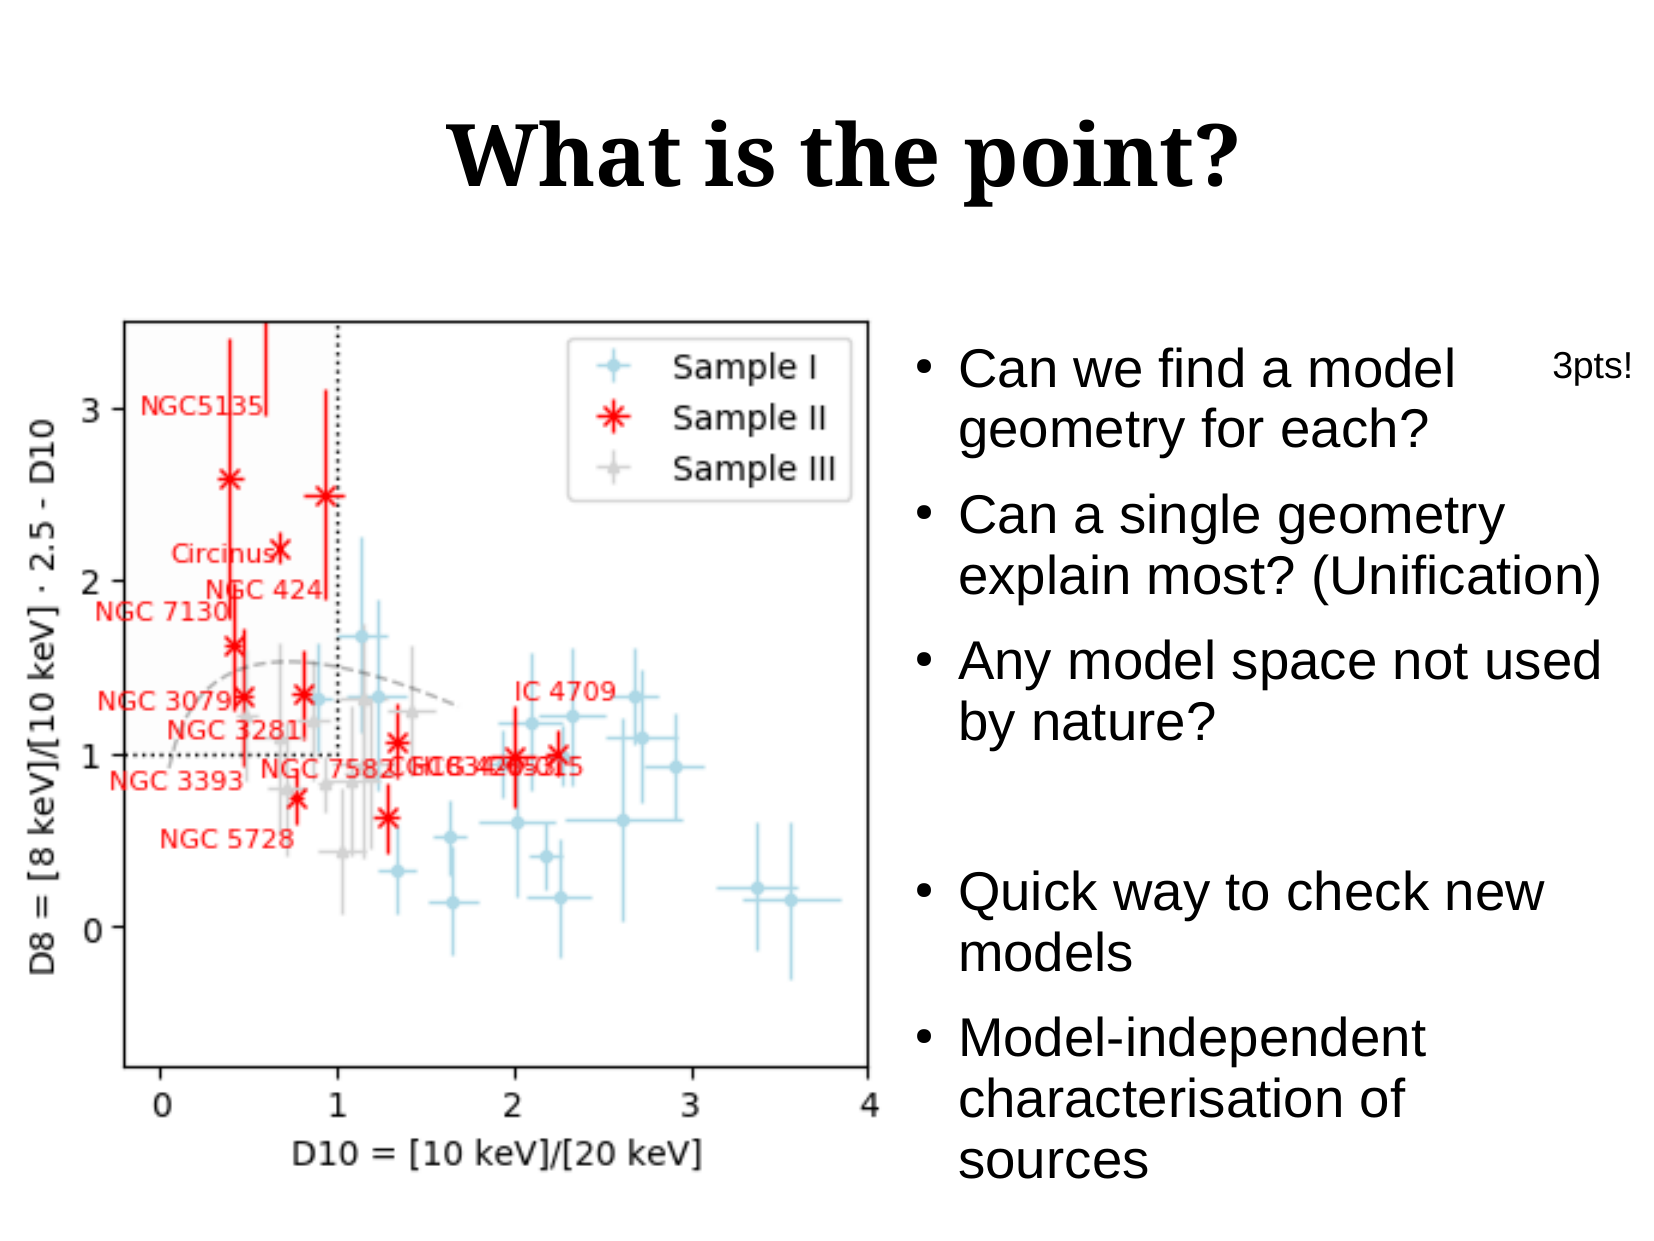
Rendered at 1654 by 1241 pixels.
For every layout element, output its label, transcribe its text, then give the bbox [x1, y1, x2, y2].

title What is the point? [82, 49, 1571, 257]
list Can we find a model geometry for each? Can a single geometry explain most? (Unification) Any model space not used by nature? Quick way to check new models Model-independent characterisation of sources [900, 337, 1613, 1241]
text_box 3pts! [1537, 337, 1651, 437]
picture [4, 290, 901, 1195]
